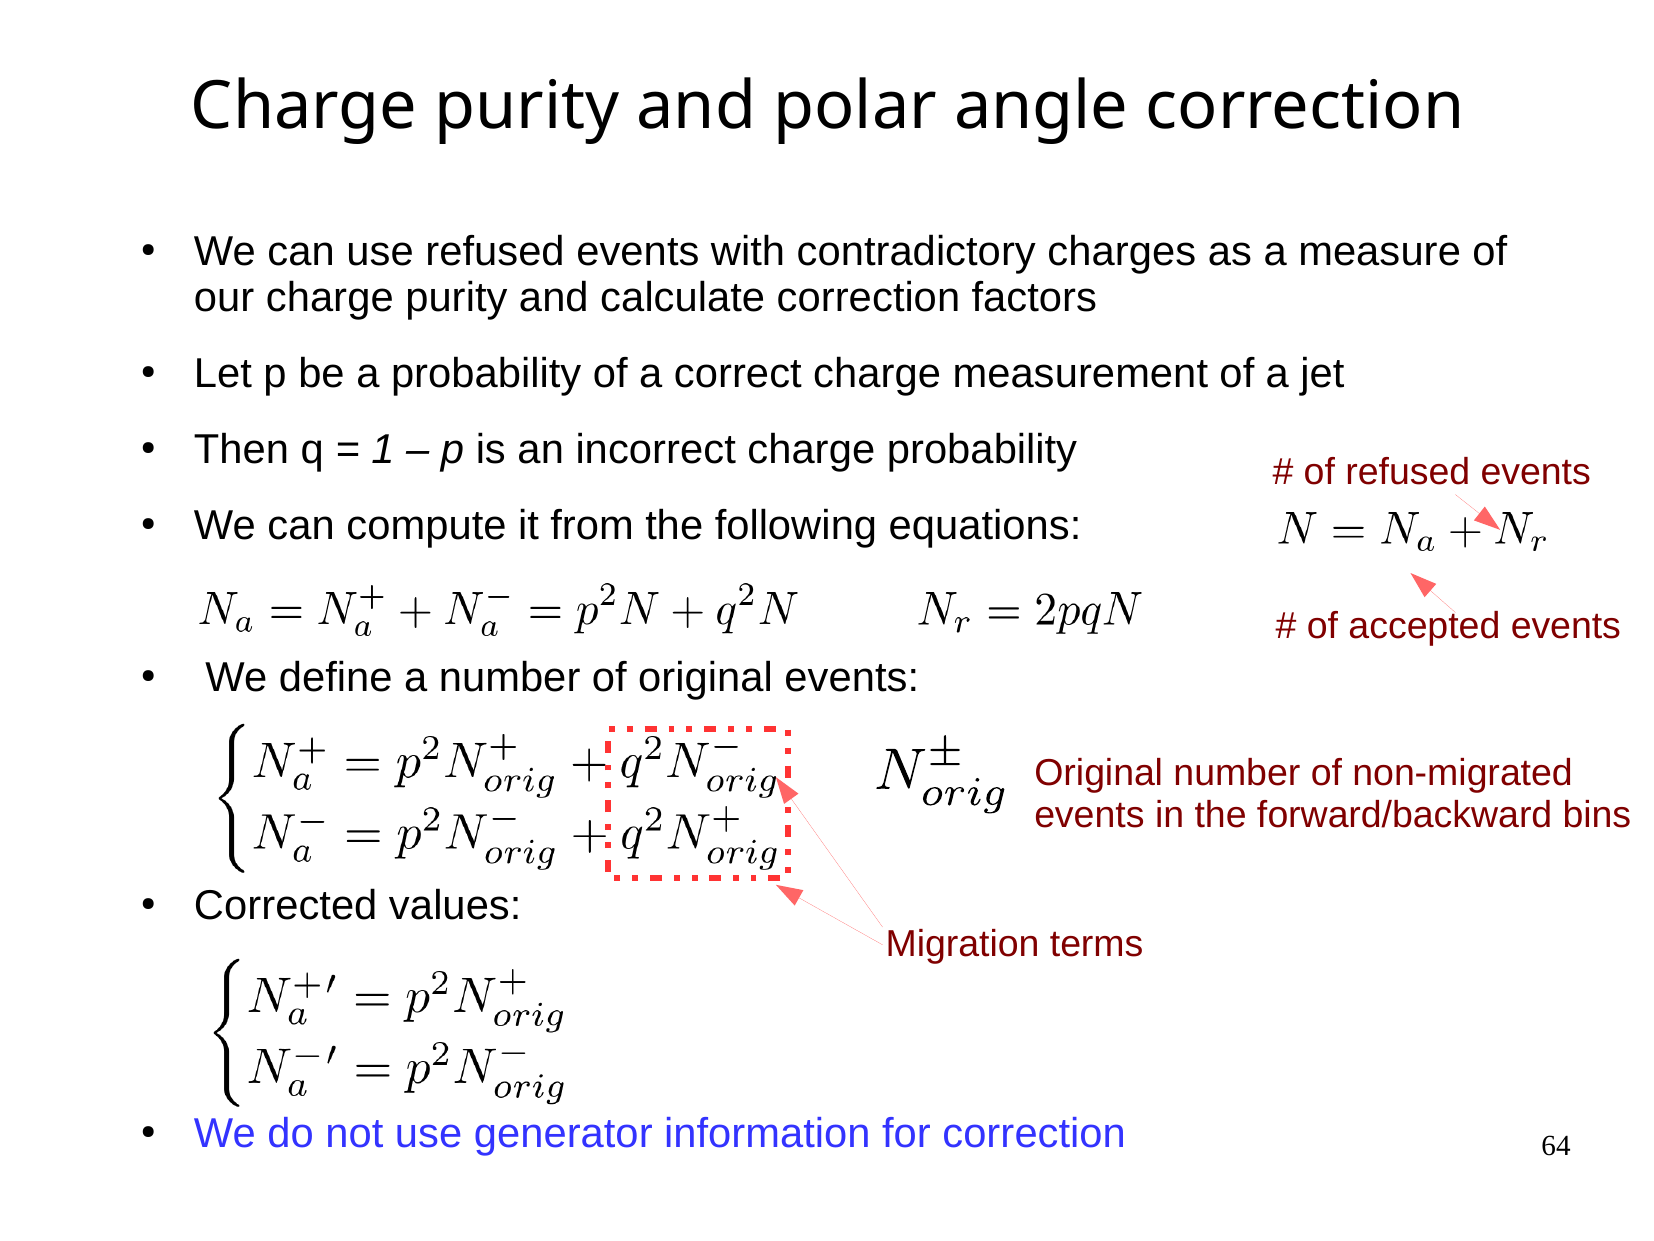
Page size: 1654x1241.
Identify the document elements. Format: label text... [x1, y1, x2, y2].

picture [199, 583, 798, 636]
picture [213, 958, 564, 1107]
picture [1278, 512, 1546, 551]
text_box # of accepted events [1260, 597, 1636, 655]
text_box # of refused events [1257, 443, 1606, 501]
text_box Migration terms [870, 914, 1159, 972]
text_box [873, 734, 1007, 814]
text_box Original number of non-migrated events in the forward/backward bins [1019, 744, 1647, 844]
list We can use refused events with contradictory charges as a measure of our charge purity and calculate correction factors Let p be a probability of a correct charge measurement of a jet Then q = 1 – p is an incorrect charge probability We can compute it from the following equations: We define a number of original events: Corrected values: We do not use generator information for correction [123, 227, 1568, 1216]
title Charge purity and polar angle correction [85, 52, 1571, 153]
picture [918, 592, 1142, 634]
